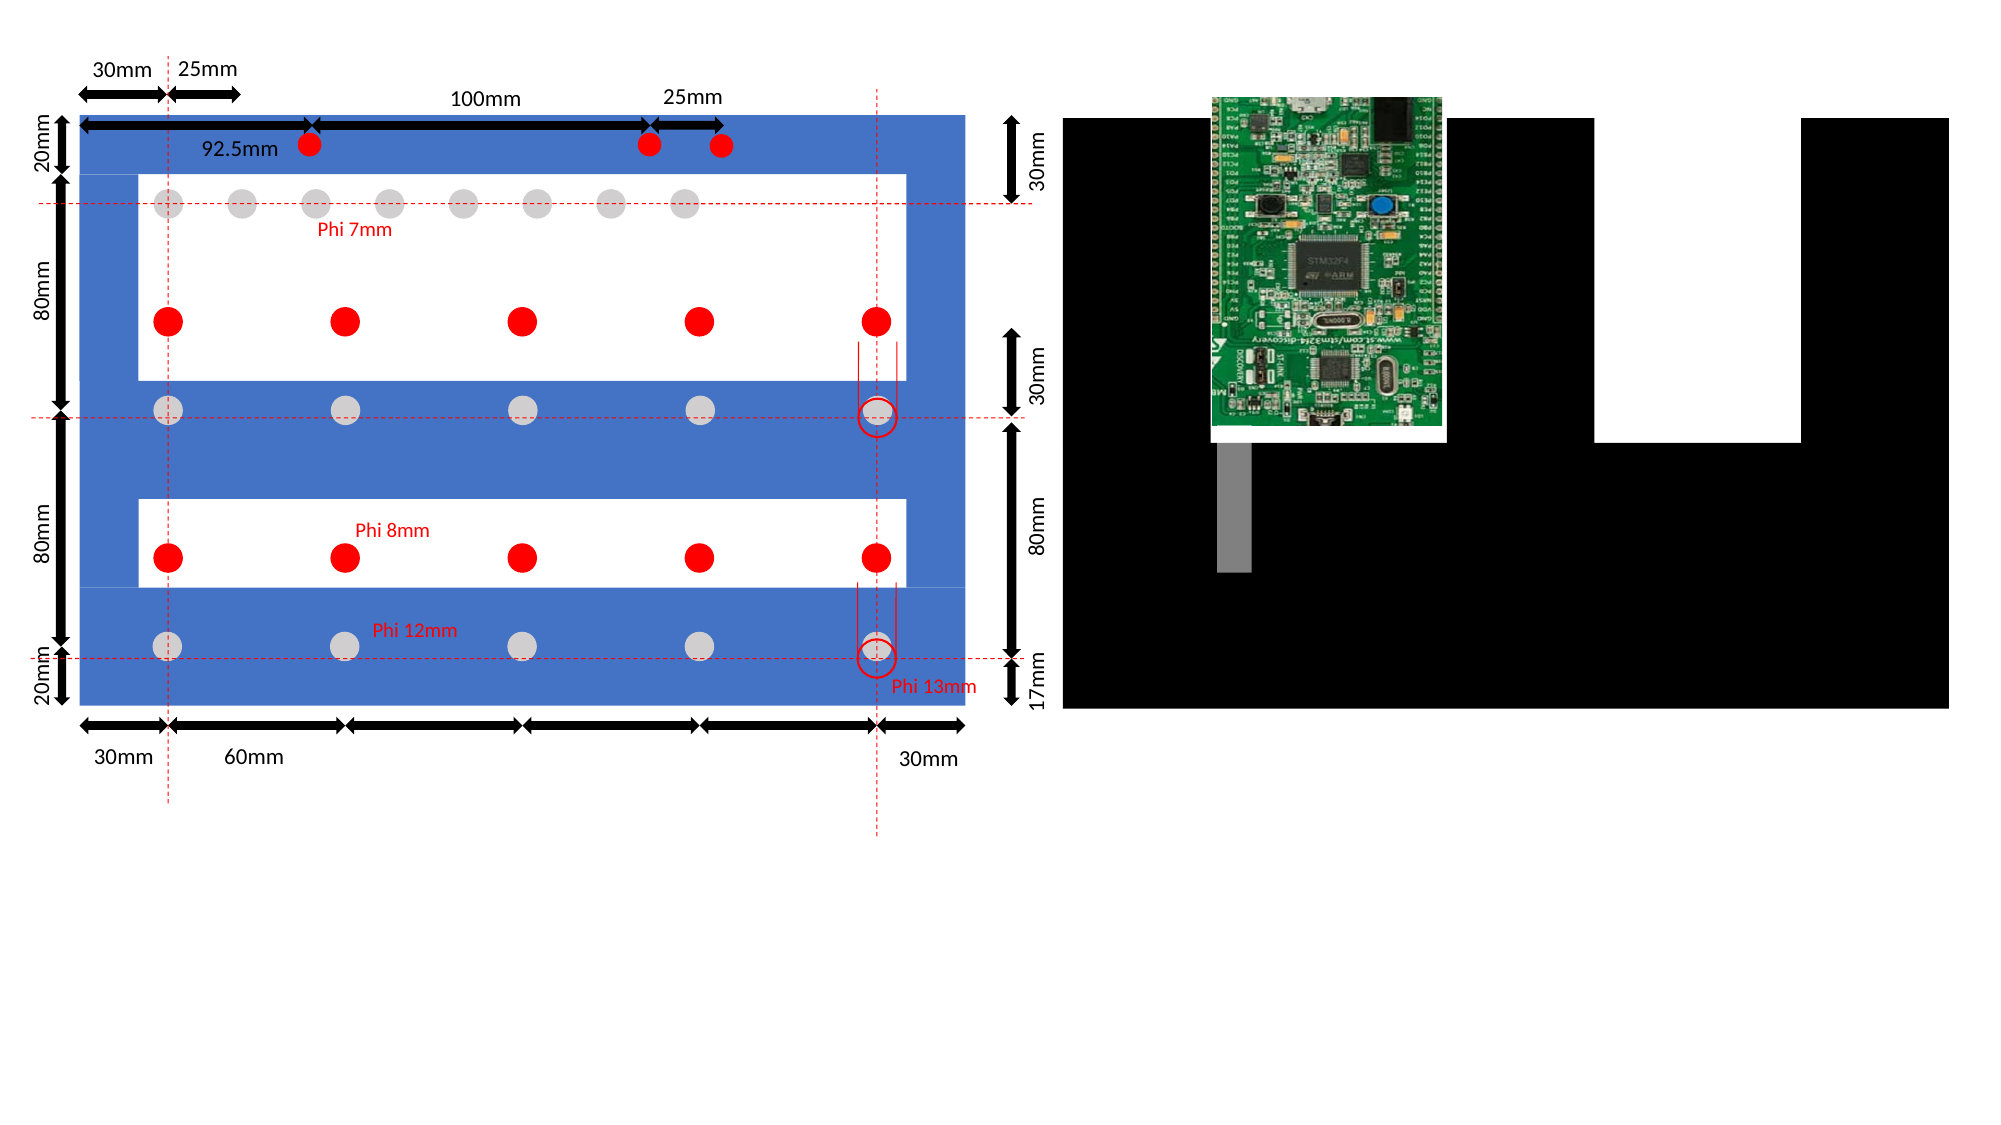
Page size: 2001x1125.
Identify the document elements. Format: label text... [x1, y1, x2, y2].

text_box [1002, 115, 1013, 204]
text_box [62, 115, 71, 203]
picture [1212, 97, 1443, 426]
text_box [859, 587, 895, 648]
text_box 80mm [18, 460, 62, 609]
text_box 30mm [1013, 88, 1057, 237]
text_box 92.5mm [175, 126, 306, 169]
text_box 25mm [156, 45, 260, 89]
text_box 25mm [641, 73, 745, 117]
text_box [1002, 422, 1022, 706]
text_box 30mm [49, 733, 198, 777]
text_box Phi 8mm [340, 508, 446, 549]
text_box [507, 543, 538, 573]
text_box [861, 543, 892, 573]
text_box 60mm [198, 733, 328, 777]
text_box [153, 543, 183, 573]
text_box 80mm [1017, 453, 1057, 601]
text_box 20mm [18, 70, 62, 218]
text_box 30mm [1013, 303, 1057, 451]
text_box [684, 543, 715, 573]
text_box [79, 716, 167, 733]
text_box 30mm [855, 735, 1003, 779]
text_box [1062, 118, 1949, 709]
text_box [51, 205, 71, 706]
text_box Phi 12mm [357, 609, 473, 650]
text_box 17mm [1013, 608, 1057, 756]
text_box 80mm [18, 218, 62, 366]
text_box [169, 716, 966, 735]
text_box Phi 13mm [876, 665, 992, 706]
text_box [1002, 327, 1013, 417]
text_box [79, 115, 966, 706]
text_box 100mm [420, 76, 551, 119]
text_box [859, 641, 894, 676]
text_box [169, 89, 241, 104]
text_box Phi 7mm [302, 208, 408, 249]
text_box 30mm [48, 47, 171, 90]
text_box [78, 90, 167, 104]
text_box [330, 544, 360, 573]
text_box 20mm [18, 609, 62, 750]
